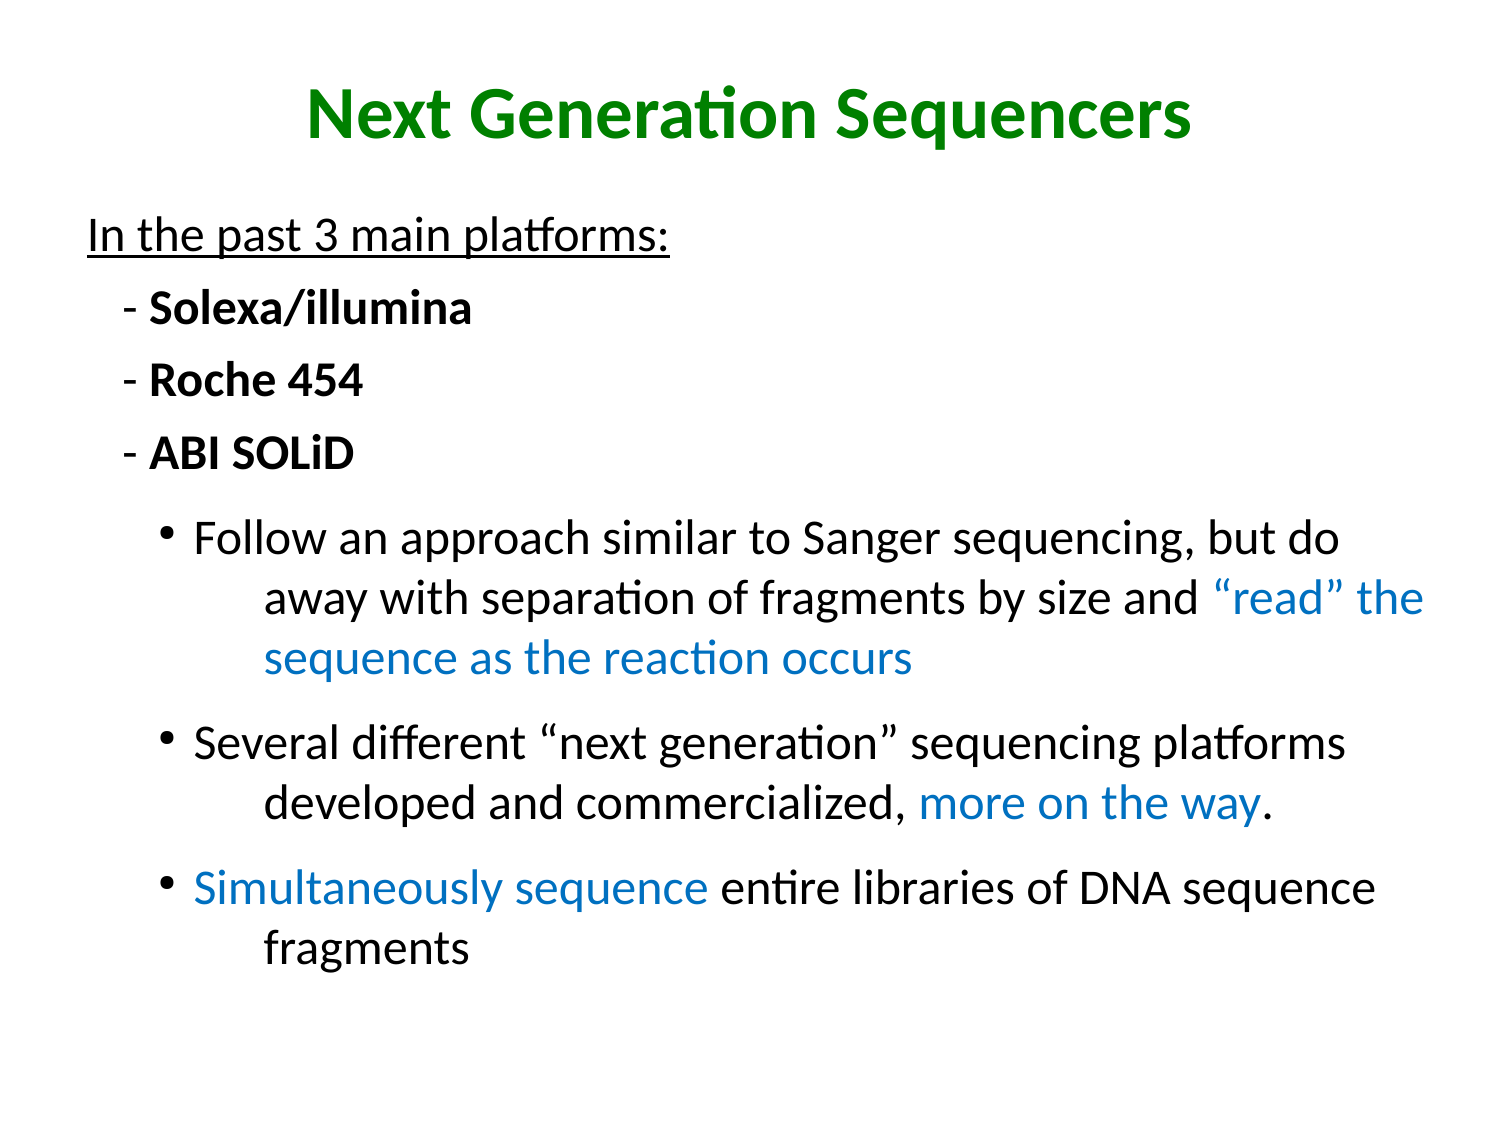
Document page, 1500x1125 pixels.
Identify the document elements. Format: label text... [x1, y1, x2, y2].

text_box In the past 3 main platforms: - Solexa/illumina - Roche 454 - ABI SOLiD Follow an approach similar to Sanger sequencing, but do away with separation of fragments by size and “read” the sequence as the reaction occurs Several different “next generation” sequencing platforms developed and commercialized, more on the way. Simultaneously sequence entire libraries of DNA sequence fragments [86, 151, 1437, 1021]
text_box Next Generation Sequencers [74, 54, 1425, 258]
